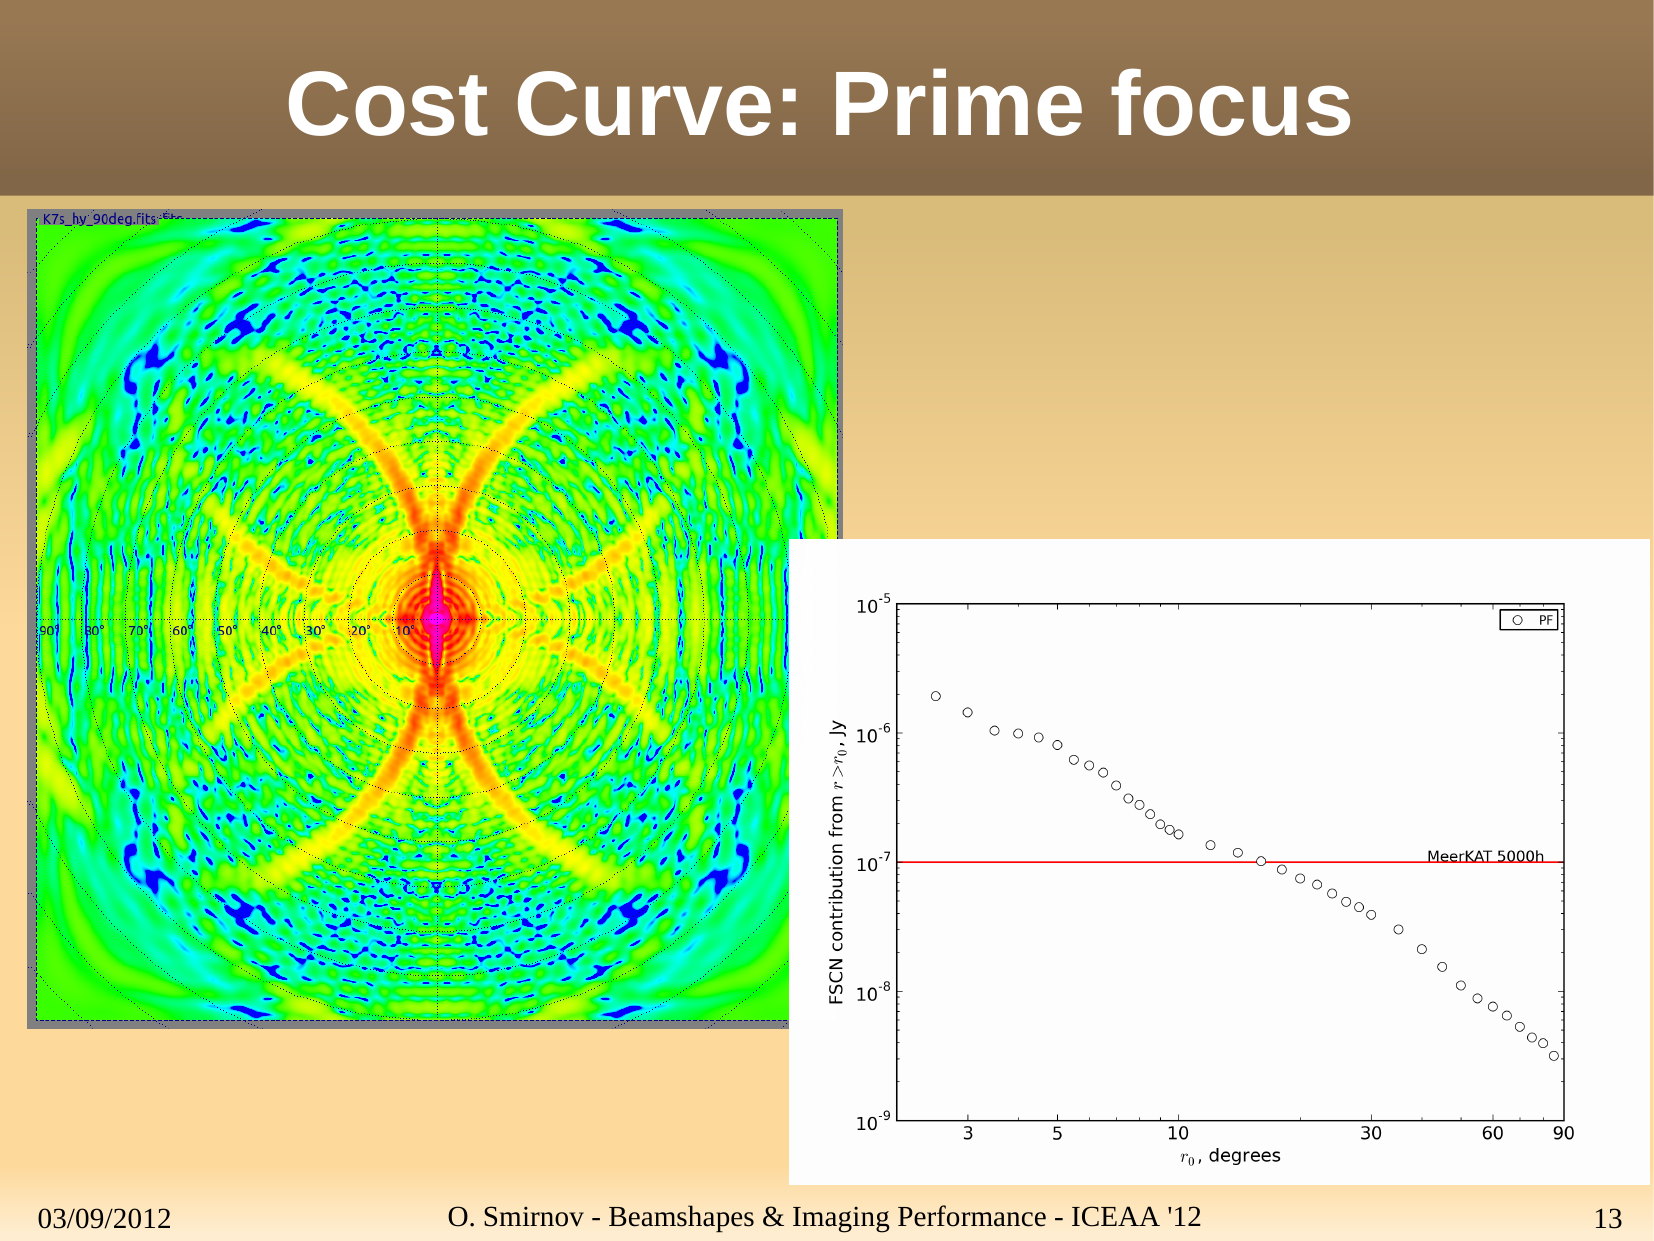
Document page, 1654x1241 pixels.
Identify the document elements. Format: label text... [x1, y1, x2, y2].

picture [0, 0, 1654, 1241]
title Cost Curve: Prime focus [76, 0, 1565, 208]
